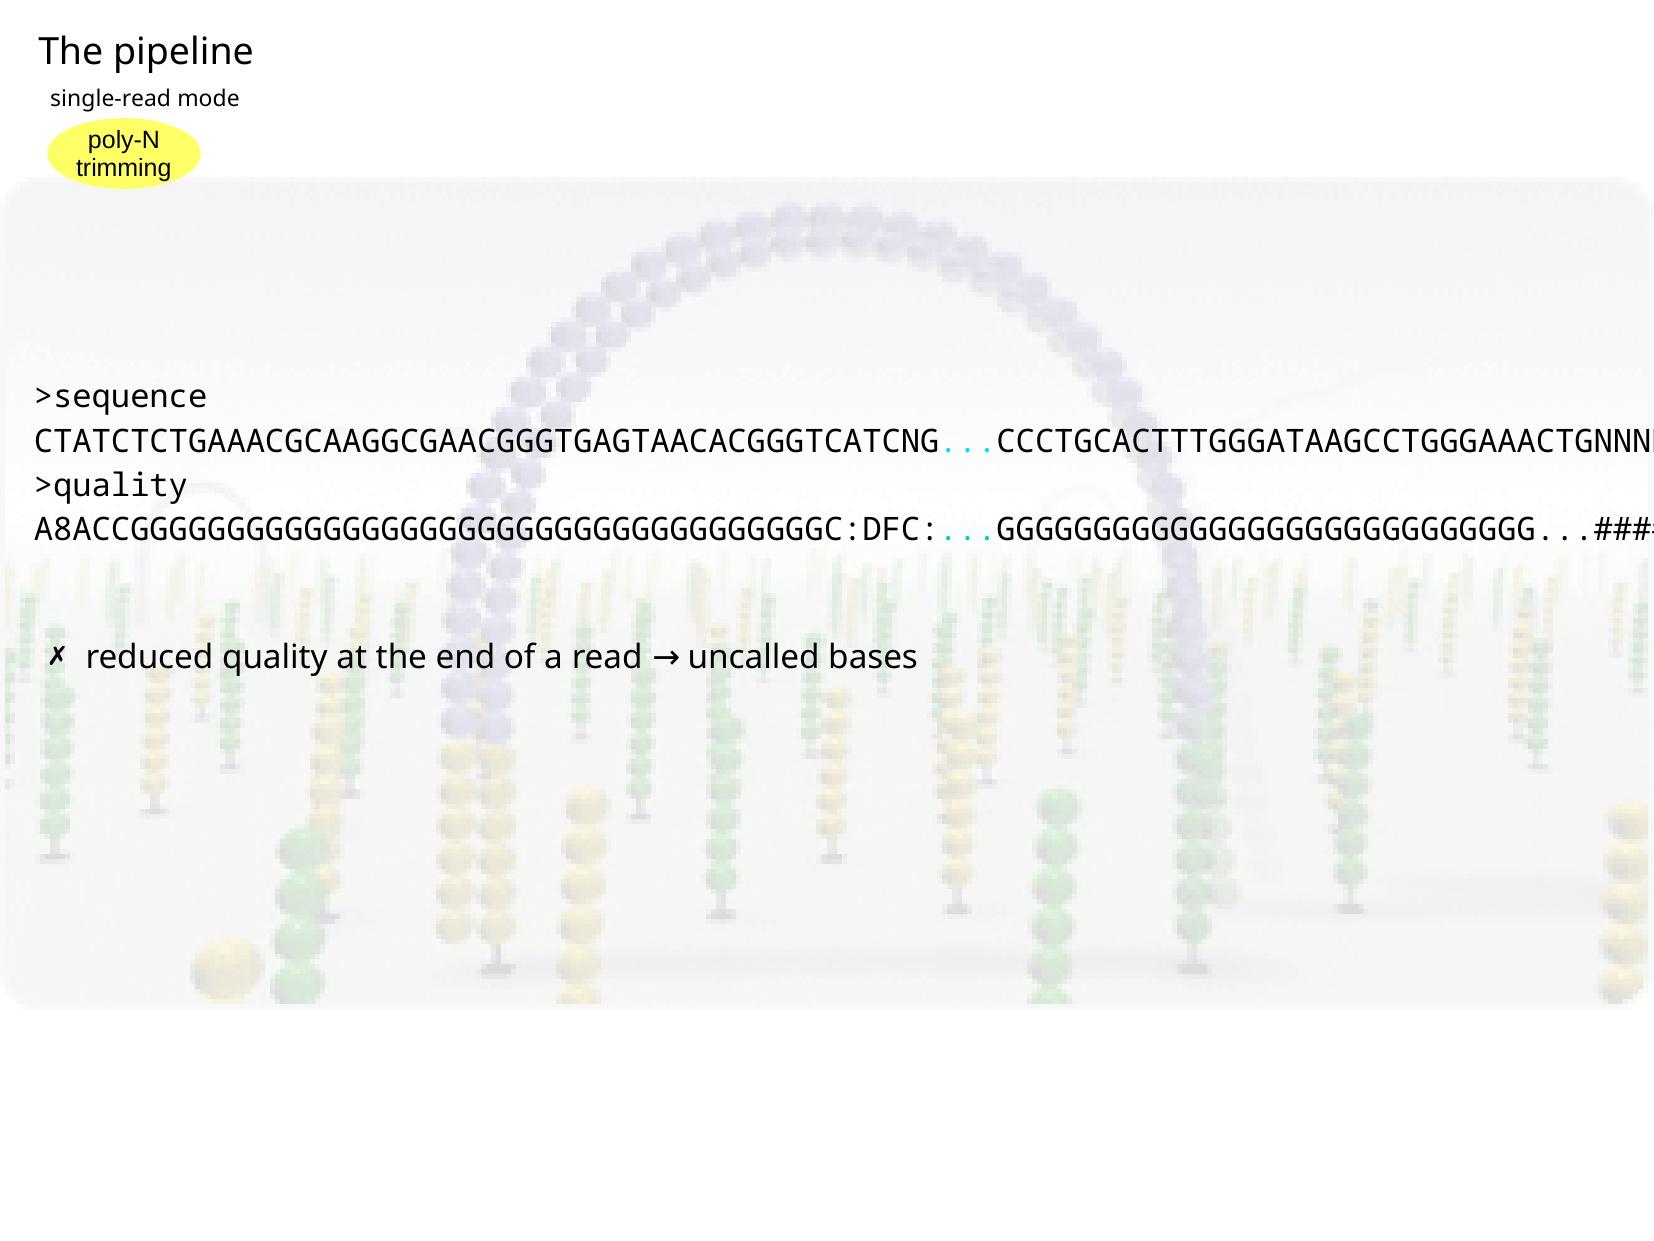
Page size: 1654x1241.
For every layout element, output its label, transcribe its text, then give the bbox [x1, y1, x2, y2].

text_box The pipeline [23, 16, 304, 92]
text_box reduced quality at the end of a read → uncalled bases [35, 625, 1137, 695]
text_box poly-N trimming [47, 127, 201, 190]
text_box [0, 0, 1654, 1241]
text_box single-read mode [35, 74, 292, 127]
text_box >sequence CTATCTCTGAAACGCAAGGCGAACGGGTGAGTAACACGGGTCATCNG...CCCTGCACTTTGGGATAAGCCTGGGAAACTGNNNNNNNNNNNN >quality A8ACCGGGGGGGGGGGGGGGGGGGGGGGGGGGGGGGGGGGGC:DFC:...GGGGGGGGGGGGGGGGGGGGGGGGGGGG...############ [19, 366, 1630, 555]
